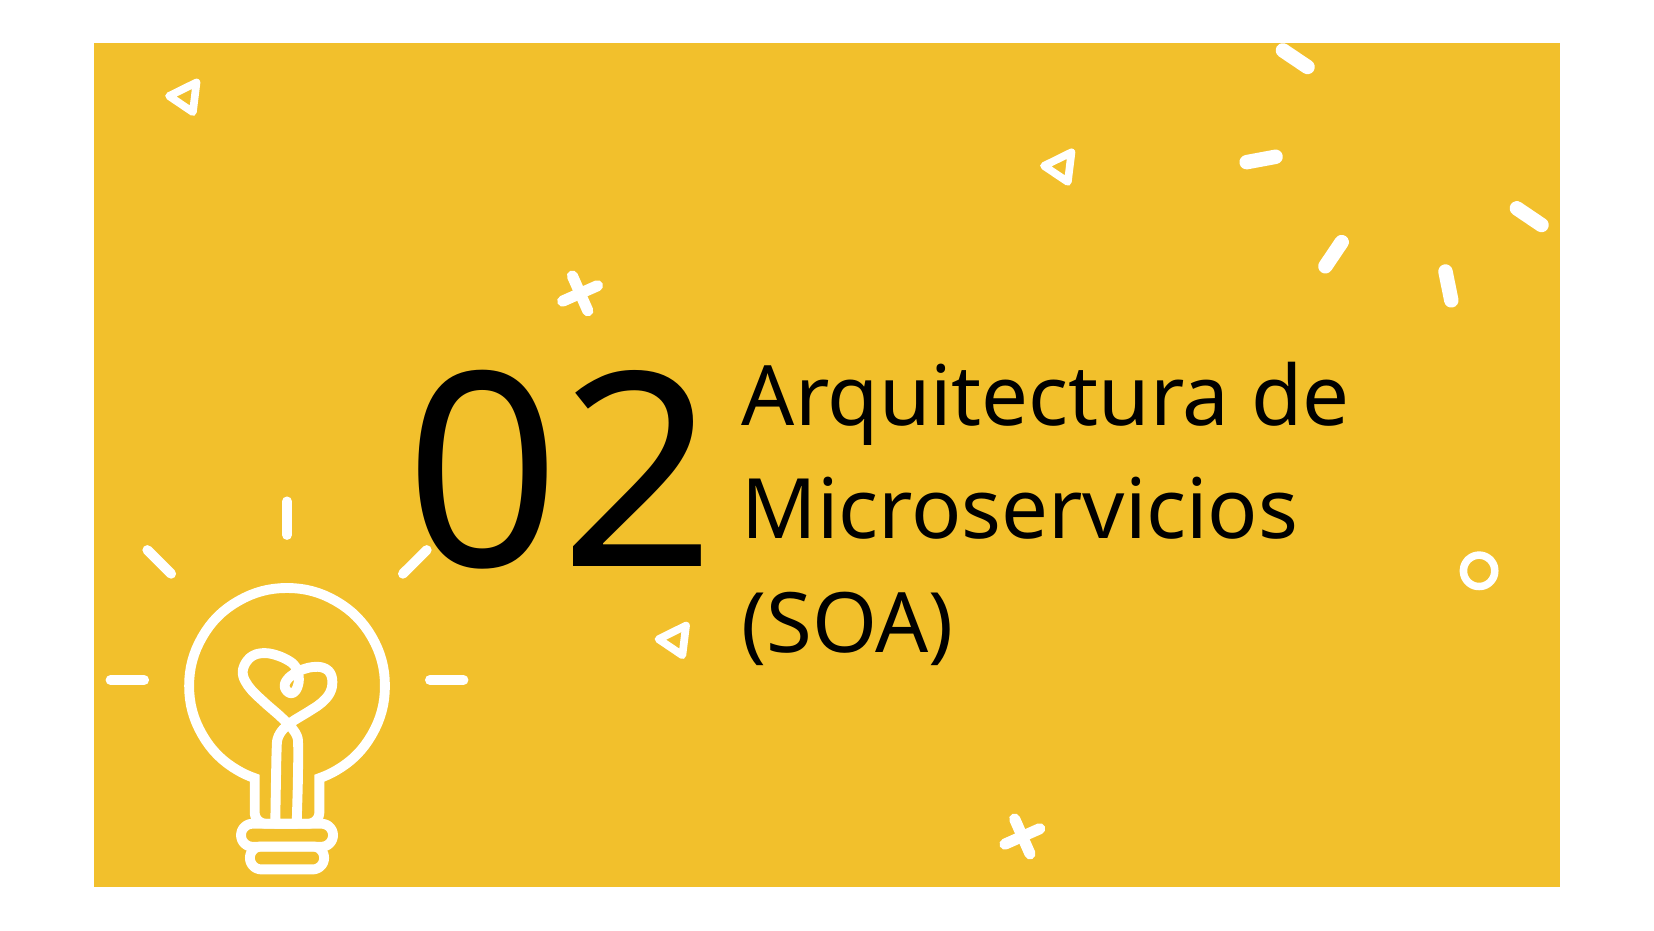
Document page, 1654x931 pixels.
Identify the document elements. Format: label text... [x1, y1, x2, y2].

title Arquitectura de Microservicios (SOA) [741, 336, 1462, 677]
title 02 [405, 276, 751, 646]
